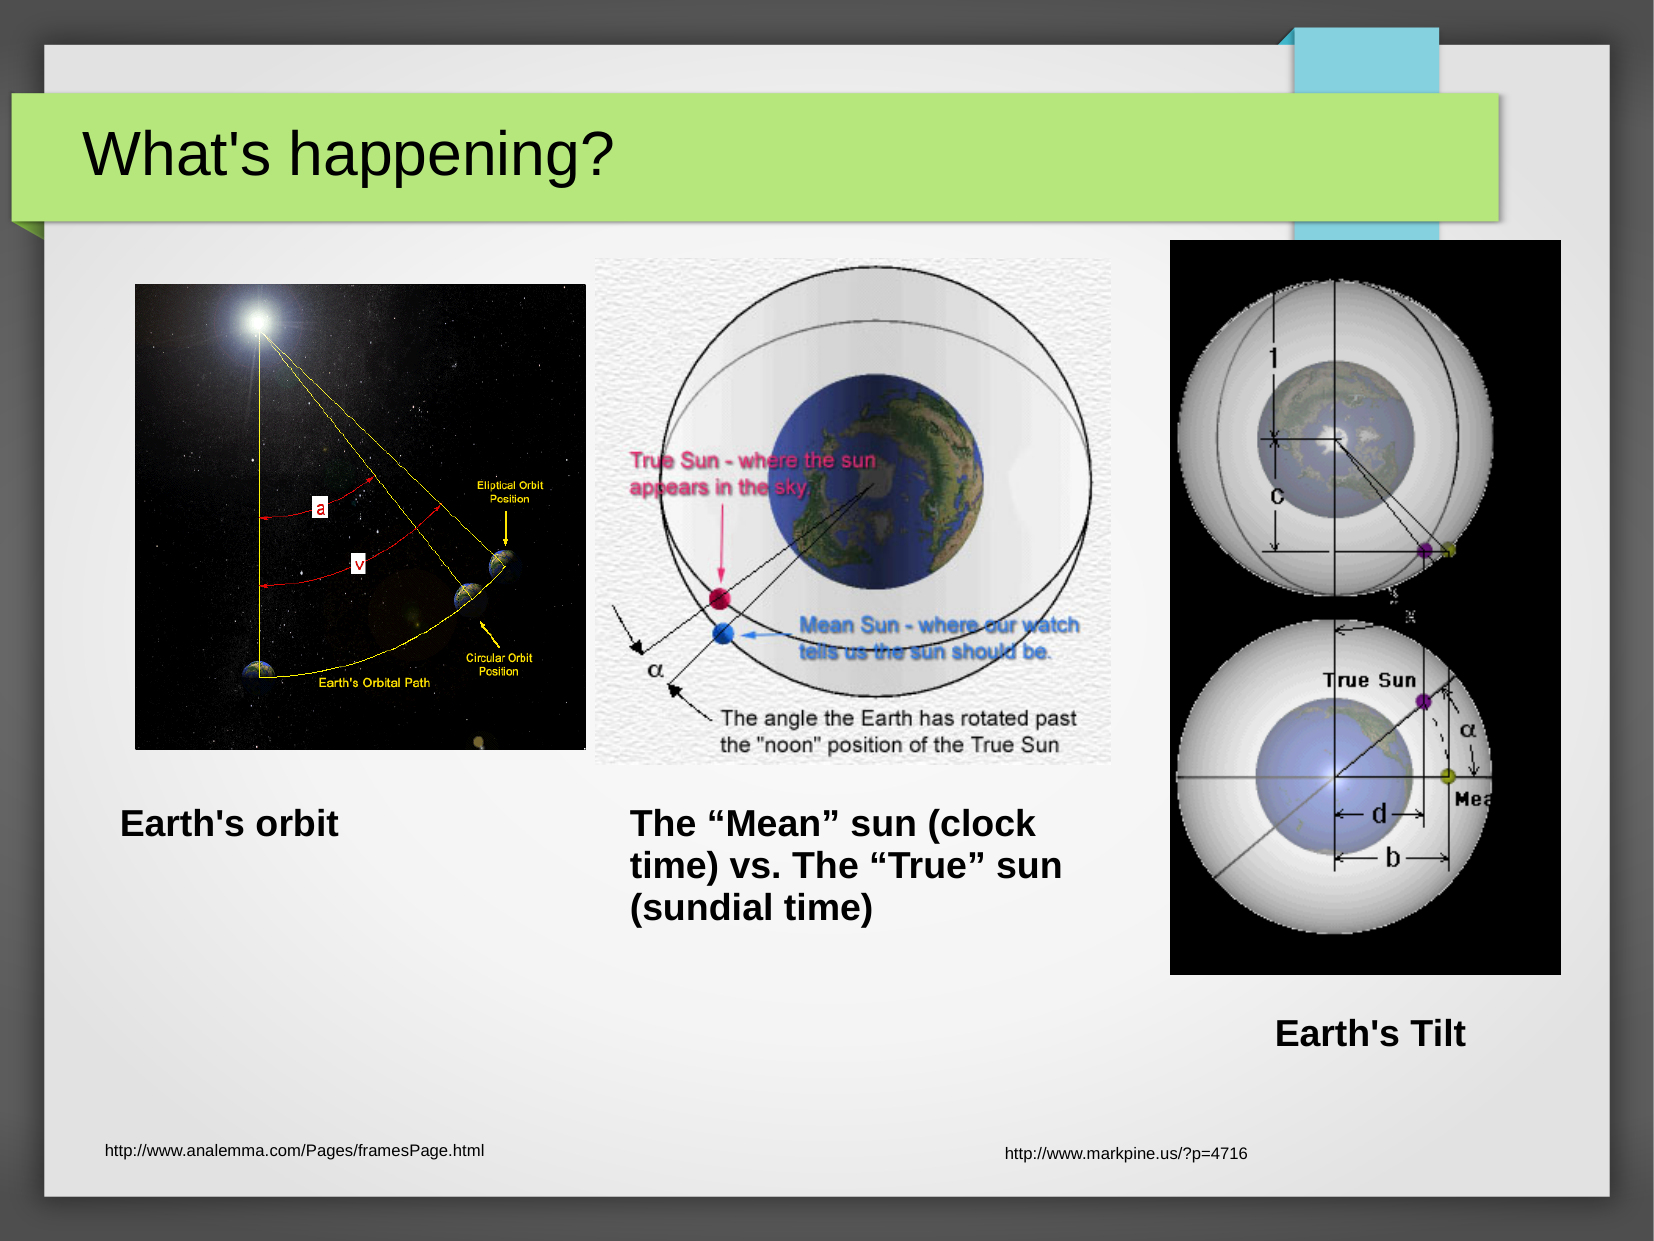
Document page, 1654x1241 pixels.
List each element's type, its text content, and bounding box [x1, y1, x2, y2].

text_box The “Mean” sun (clock time) vs. The “True” sun (sundial time) [615, 795, 1111, 936]
text_box Earth's Tilt [1260, 1005, 1501, 1062]
text_box http://www.markpine.us/?p=4716 [990, 1136, 1562, 1171]
title What's happening? [82, 94, 1264, 213]
text_box Earth's orbit [105, 795, 571, 852]
text_box http://www.analemma.com/Pages/framesPage.html [90, 1133, 526, 1168]
picture [0, 0, 1654, 1241]
